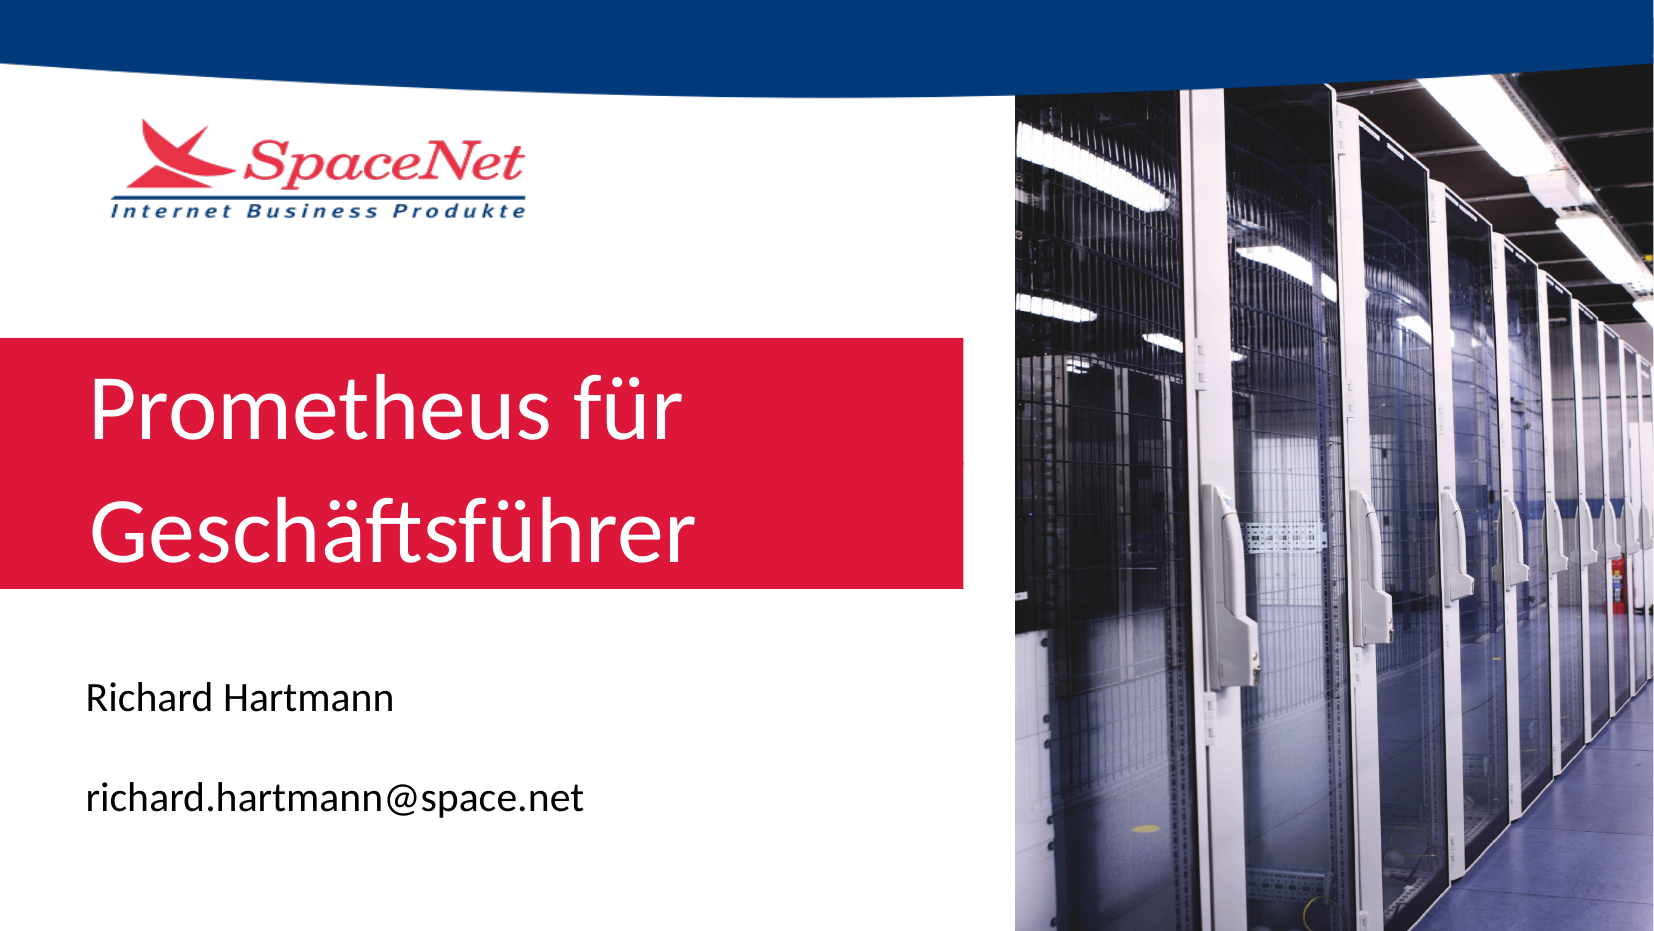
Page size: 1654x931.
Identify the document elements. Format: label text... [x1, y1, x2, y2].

text_box Prometheus für [0, 337, 964, 461]
picture [0, 0, 1654, 931]
text_box Geschäftsführer [0, 461, 964, 589]
text_box Richard Hartmann richard.hartmann@space.net [70, 661, 959, 827]
